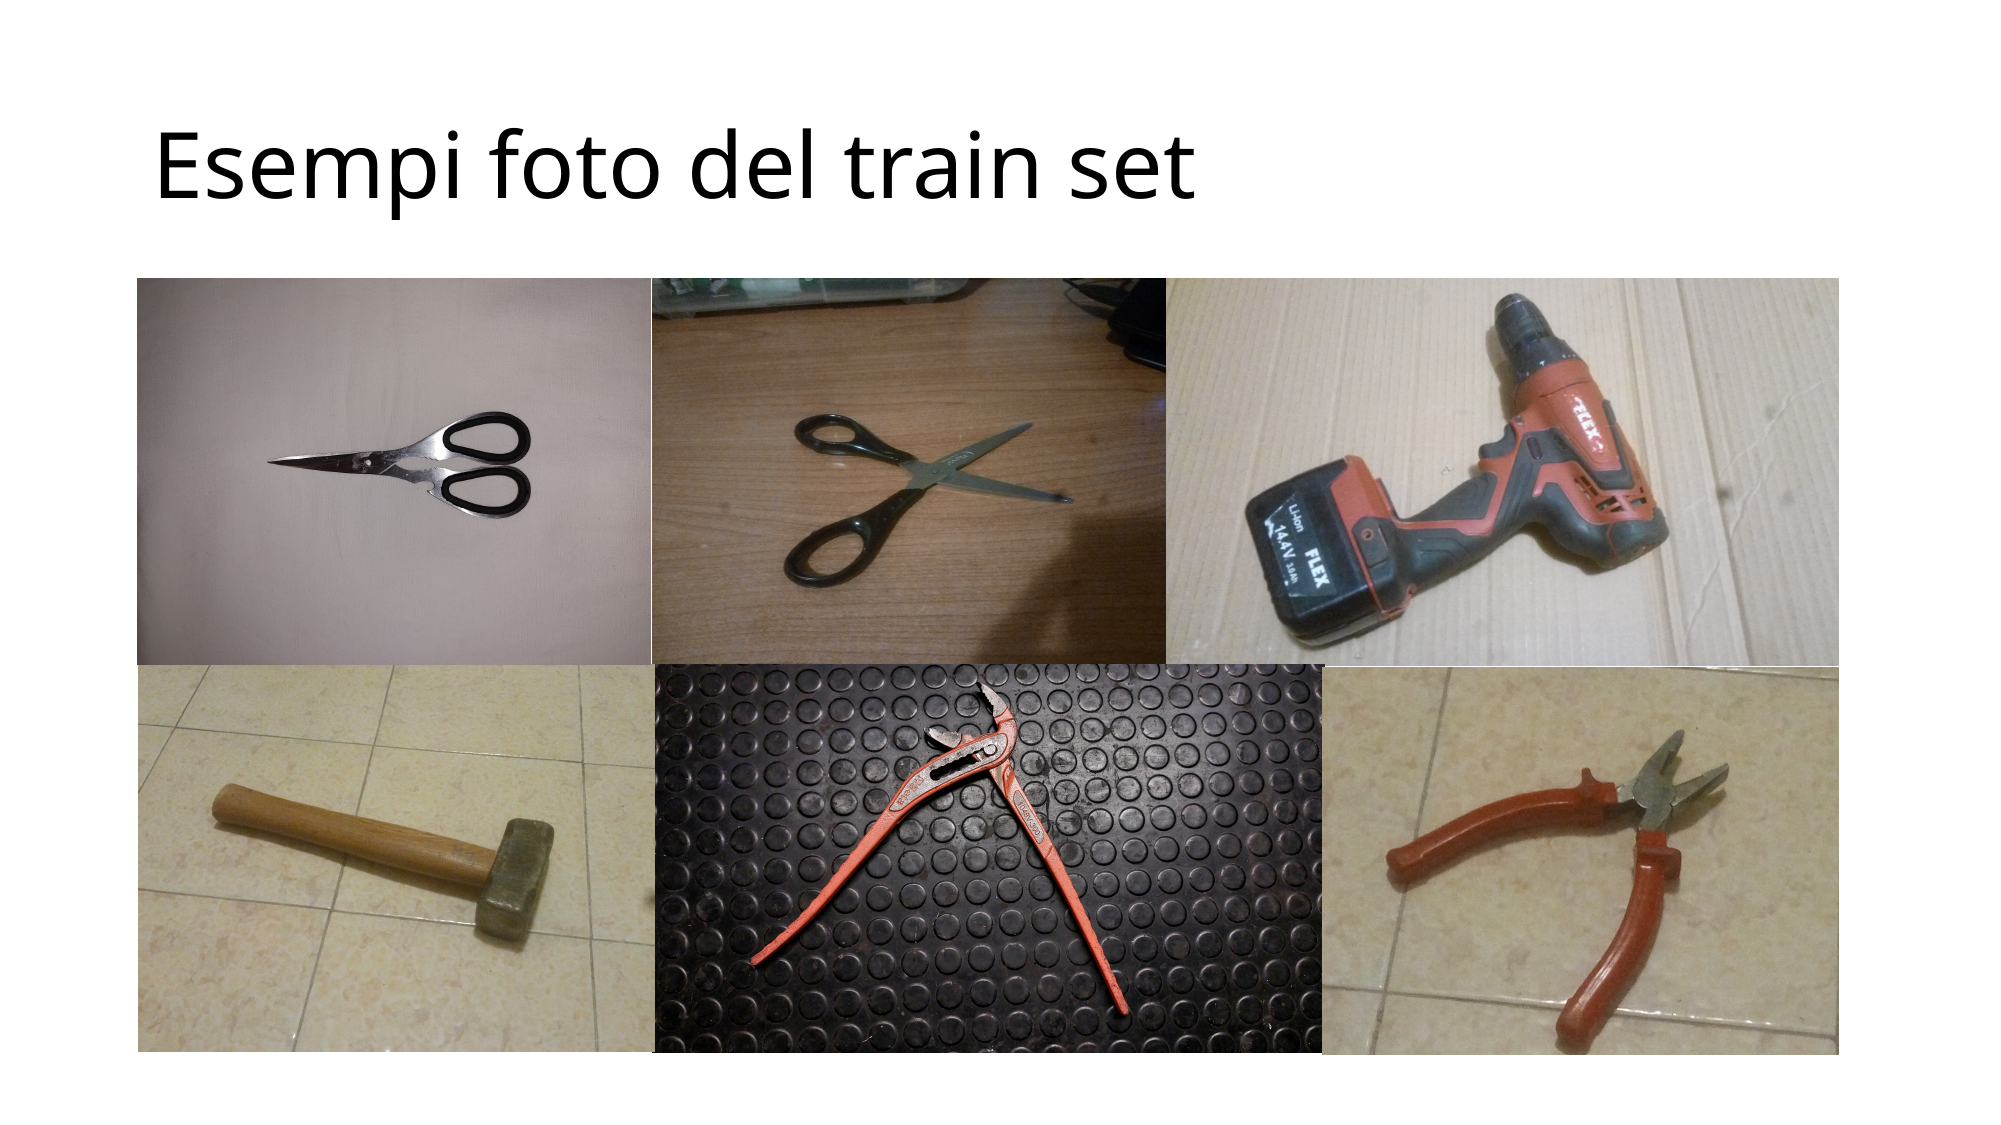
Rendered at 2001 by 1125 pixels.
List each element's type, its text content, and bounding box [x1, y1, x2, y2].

title Esempi foto del train set [137, 59, 1863, 278]
picture [137, 278, 1839, 1055]
